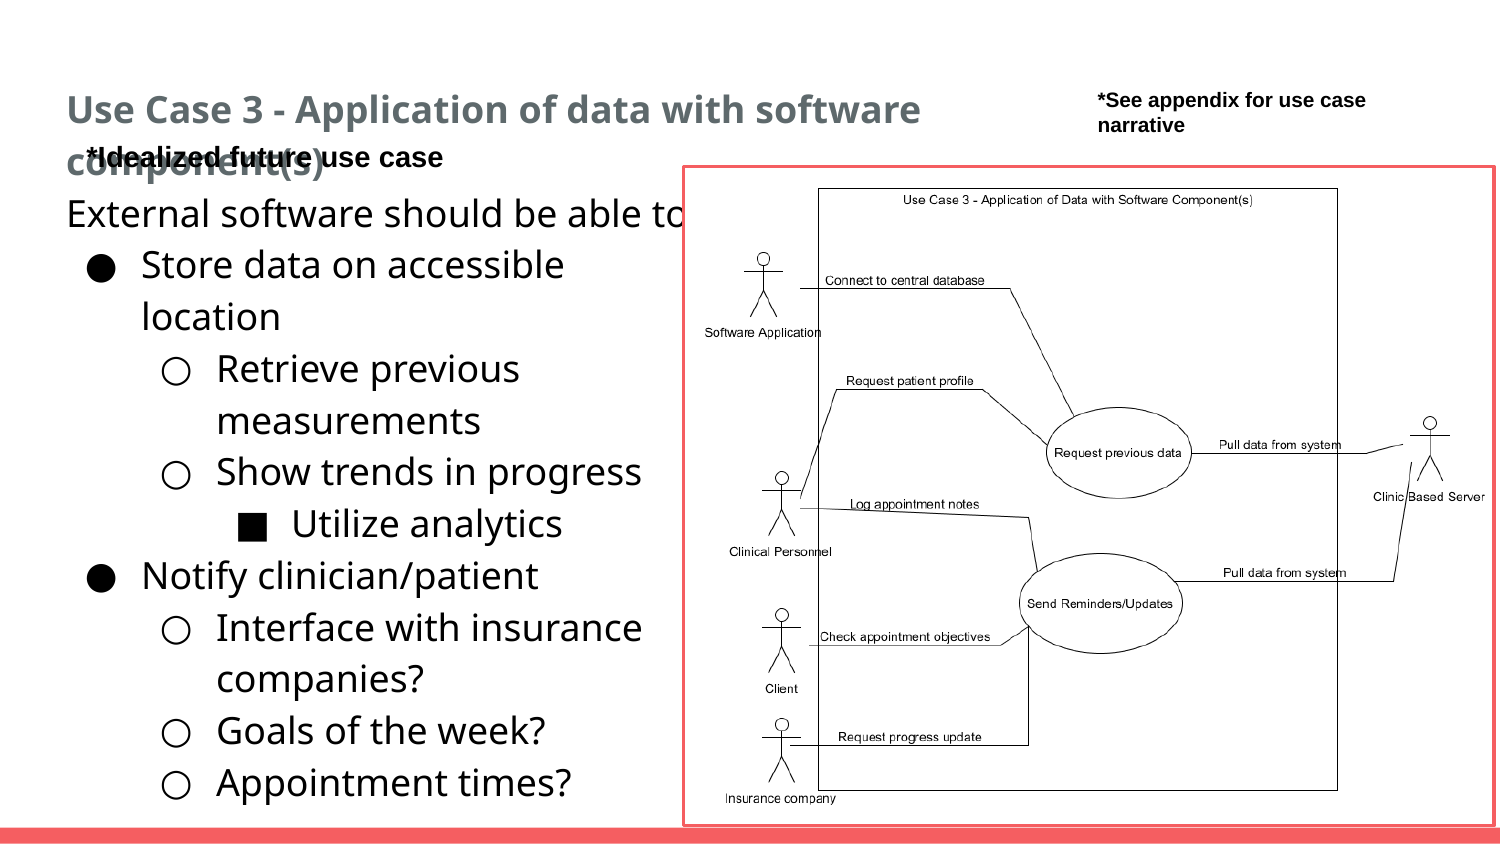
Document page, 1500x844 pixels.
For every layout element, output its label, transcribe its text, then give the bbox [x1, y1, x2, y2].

text_box External software should be able to: Store data on accessible location Retrieve previous measurements Show trends in progress Utilize analytics Notify clinician/patient Interface with insurance companies? Goals of the week? Appointment times? [51, 167, 682, 779]
title Use Case 3 - Application of data with software component(s) [51, 64, 1105, 129]
text_box *See appendix for use case narrative [1082, 71, 1471, 127]
picture [685, 167, 1493, 825]
slide_number <number> [1392, 827, 1483, 833]
text_box *Idealized future use case [71, 122, 537, 179]
